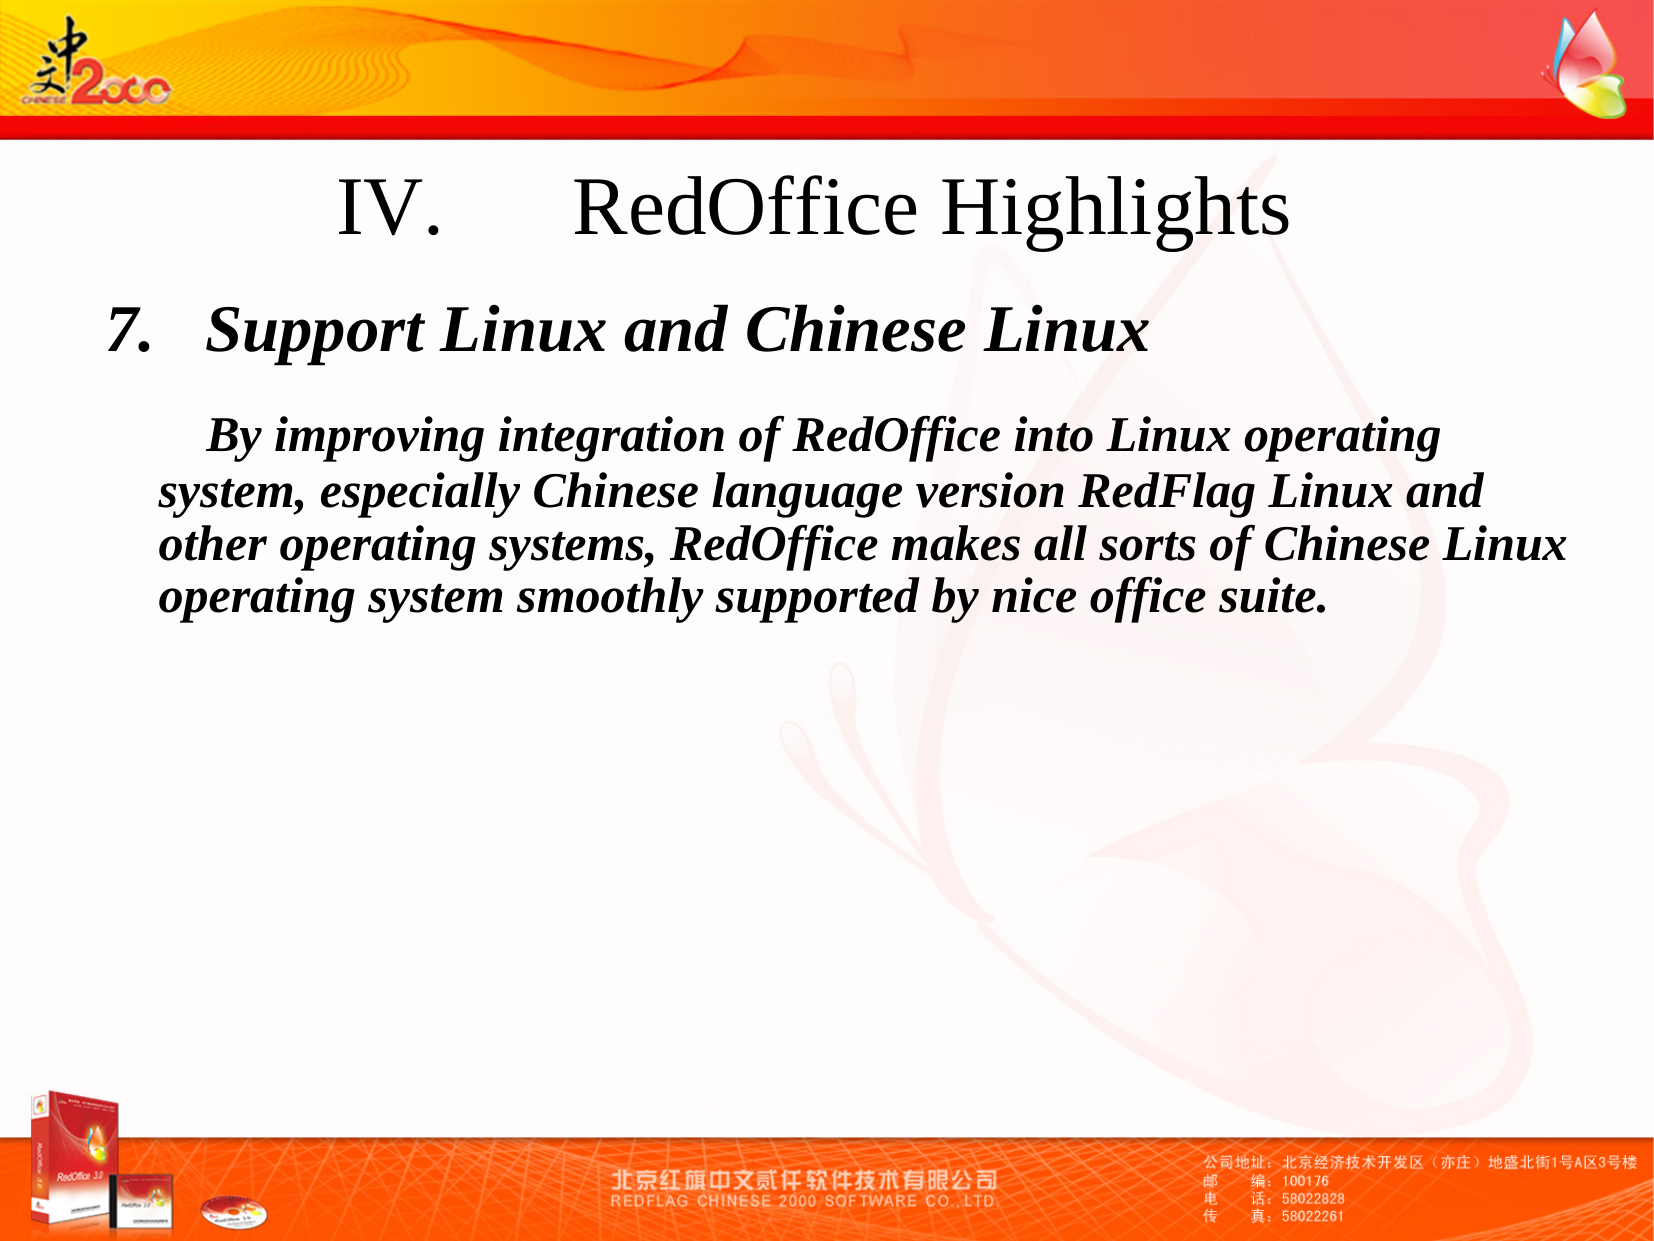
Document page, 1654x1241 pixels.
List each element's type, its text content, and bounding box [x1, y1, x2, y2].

title IV. RedOffice Highlights [70, 160, 1559, 257]
list 7. Support Linux and Chinese Linux By improving integration of RedOffice into Linux operating system, especially Chinese language version RedFlag Linux and other operating systems, RedOffice makes all sorts of Chinese Linux operating system smoothly supported by nice office suite. [88, 295, 1577, 1164]
picture [0, 0, 1654, 1241]
